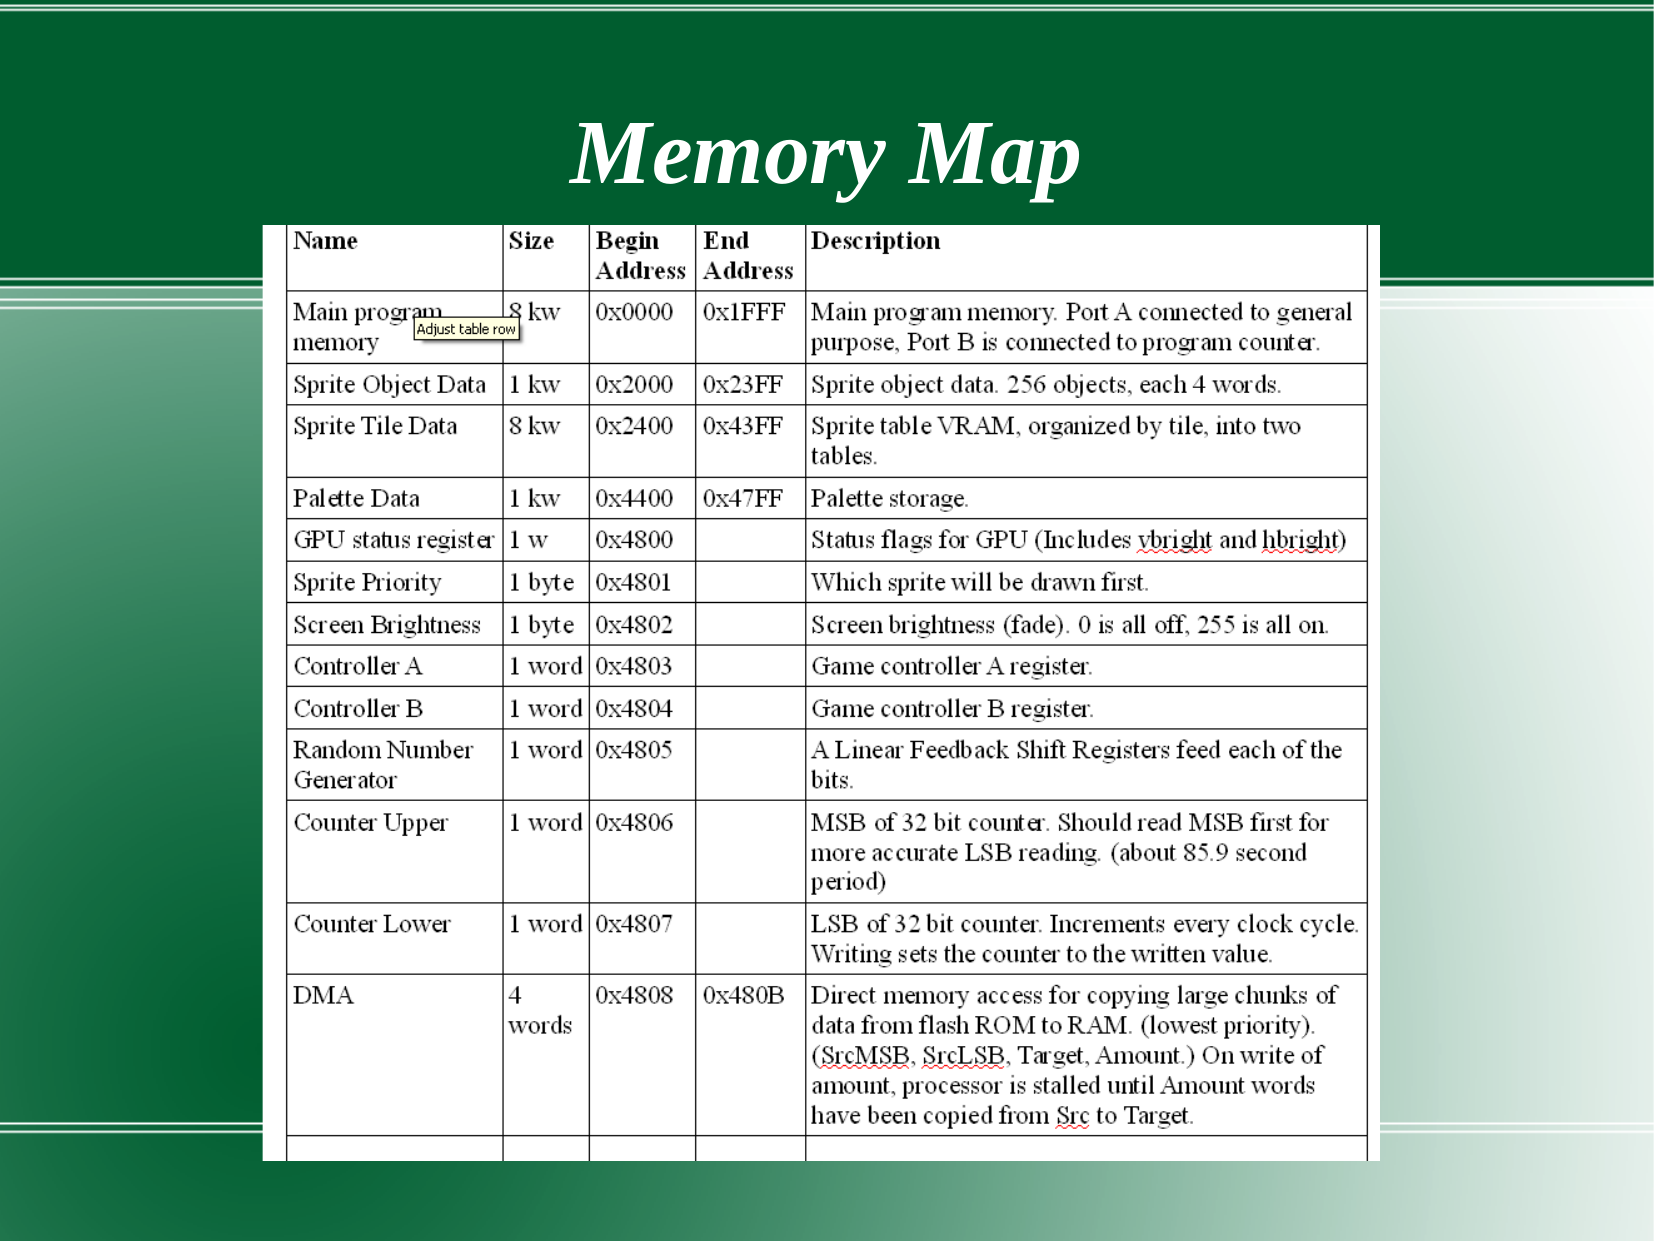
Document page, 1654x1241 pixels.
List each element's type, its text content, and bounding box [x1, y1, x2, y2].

title Memory Map [82, 49, 1571, 257]
picture [0, 0, 1654, 1241]
